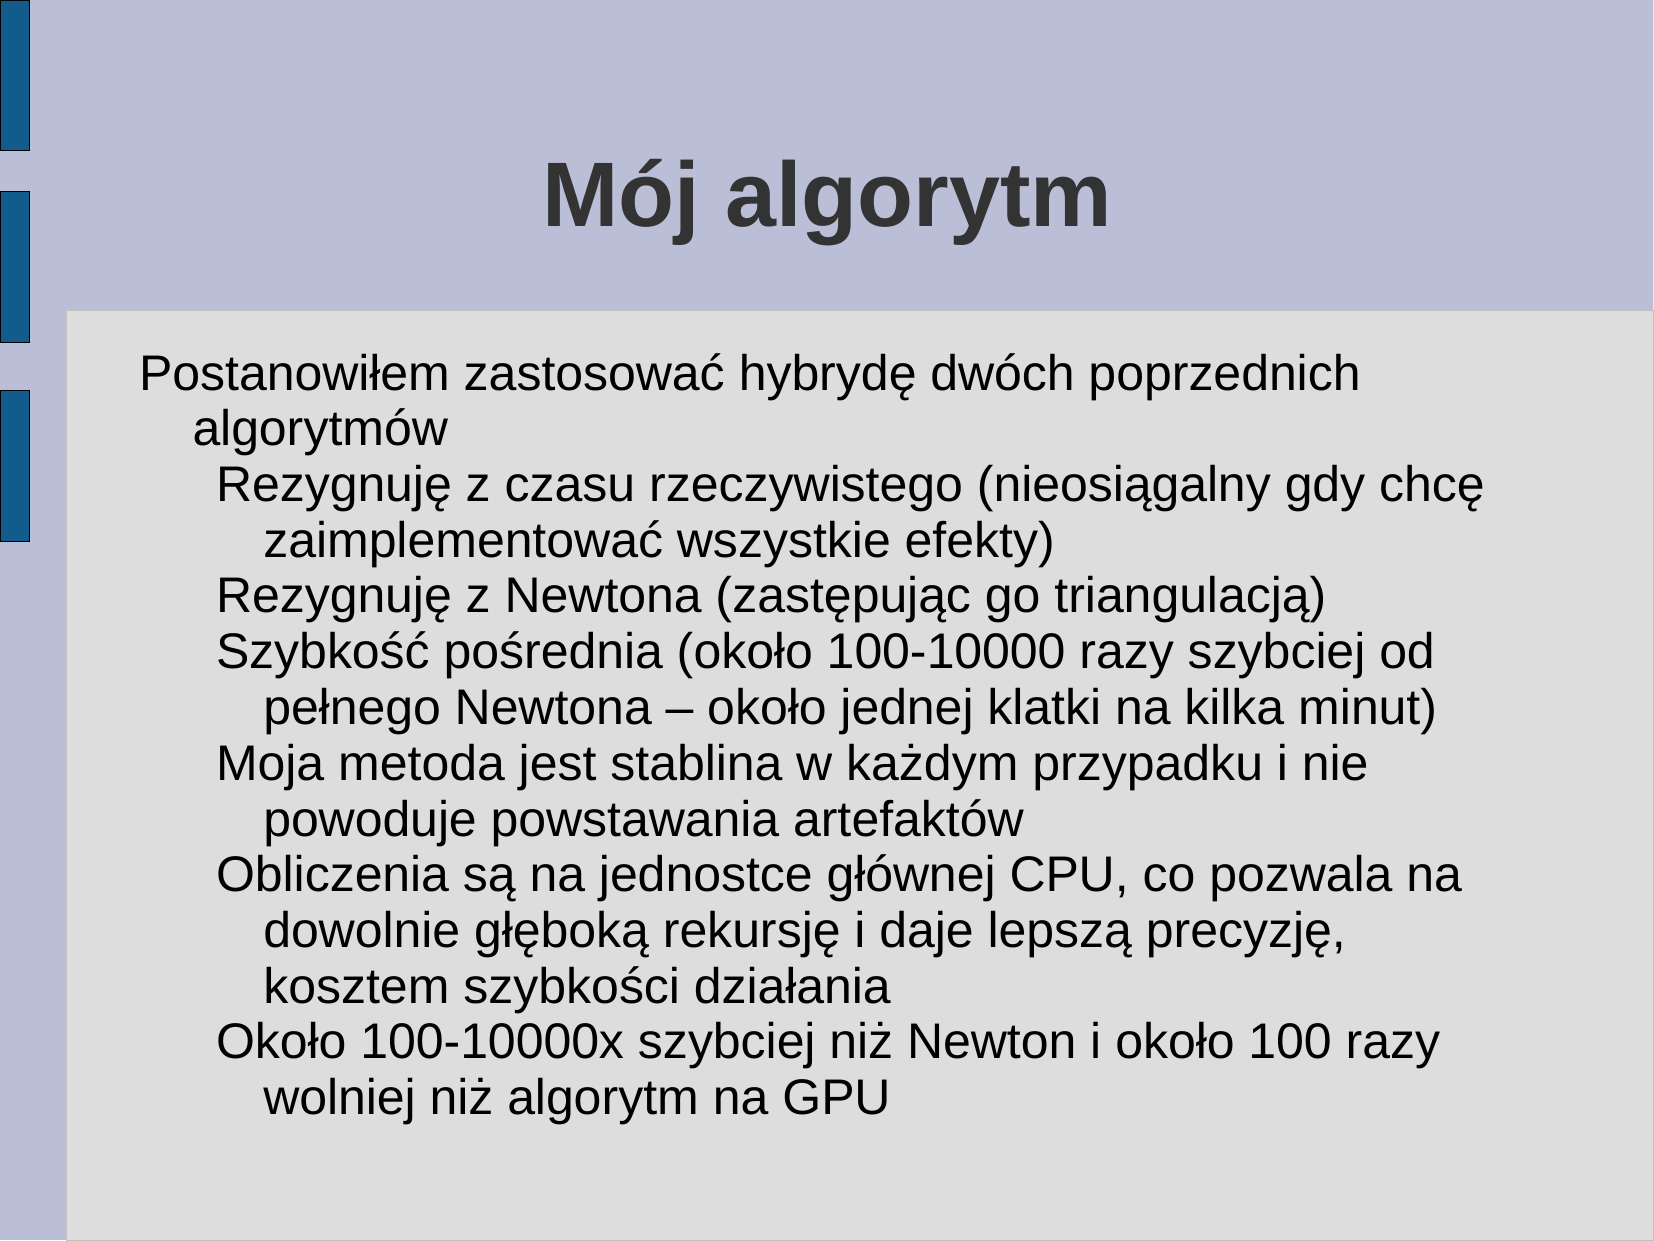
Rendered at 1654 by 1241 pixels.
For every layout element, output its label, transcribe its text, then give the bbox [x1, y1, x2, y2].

title Mój algorytm [121, 91, 1534, 299]
list Postanowiłem zastosować hybrydę dwóch poprzednich algorytmów Rezygnuję z czasu rzeczywistego (nieosiągalny gdy chcę zaimplementować wszystkie efekty) Rezygnuję z Newtona (zastępując go triangulacją) Szybkość pośrednia (około 100-10000 razy szybciej od pełnego Newtona – około jednej klatki na kilka minut) Moja metoda jest stablina w każdym przypadku i nie powoduje powstawania artefaktów Obliczenia są na jednostce głównej CPU, co pozwala na dowolnie głęboką rekursję i daje lepszą precyzję, kosztem szybkości działania Około 100-10000x szybciej niż Newton i około 100 razy wolniej niż algorytm na GPU [121, 344, 1534, 1127]
